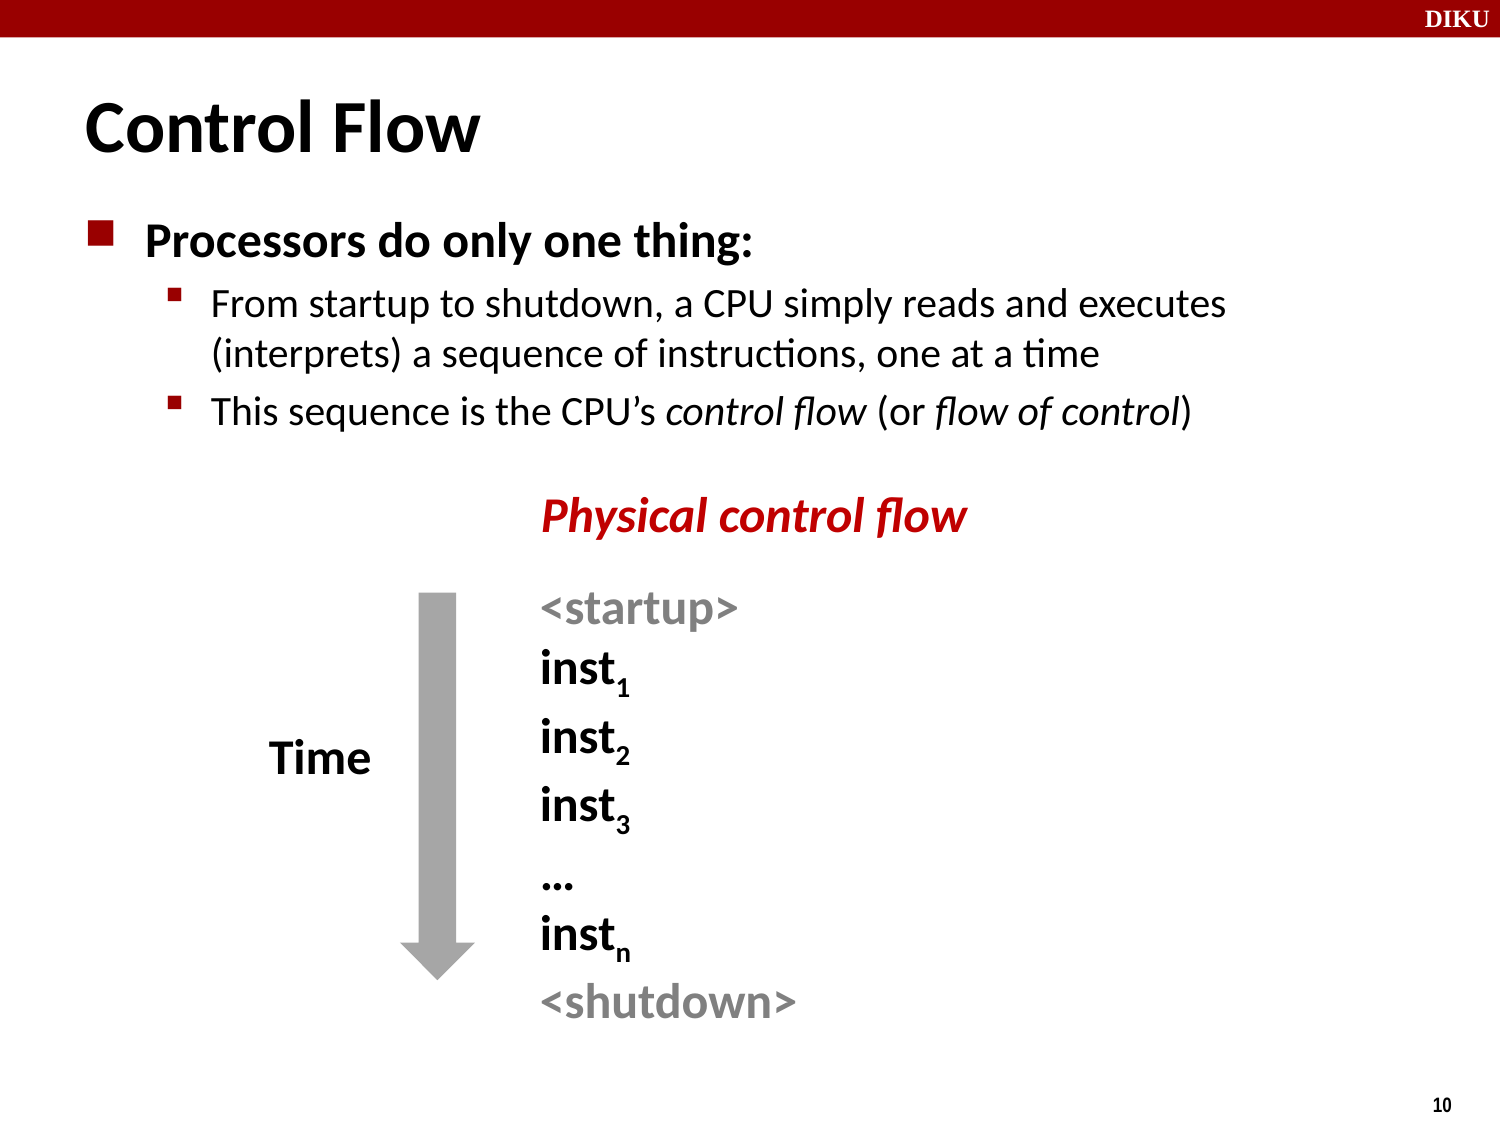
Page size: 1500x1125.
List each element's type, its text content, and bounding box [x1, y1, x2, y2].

text_box Time [254, 716, 387, 792]
text_box <startup> inst1 inst2 inst3 … instn <shutdown> [525, 567, 813, 1036]
text_box [399, 592, 475, 981]
text_box Processors do only one thing: From startup to shutdown, a CPU simply reads and executes (interprets) a sequence of instructions, one at a time This sequence is the CPU’s control flow (or flow of control) [74, 199, 1435, 486]
text_box Physical control flow [526, 474, 983, 550]
text_box Control Flow [70, 75, 775, 169]
